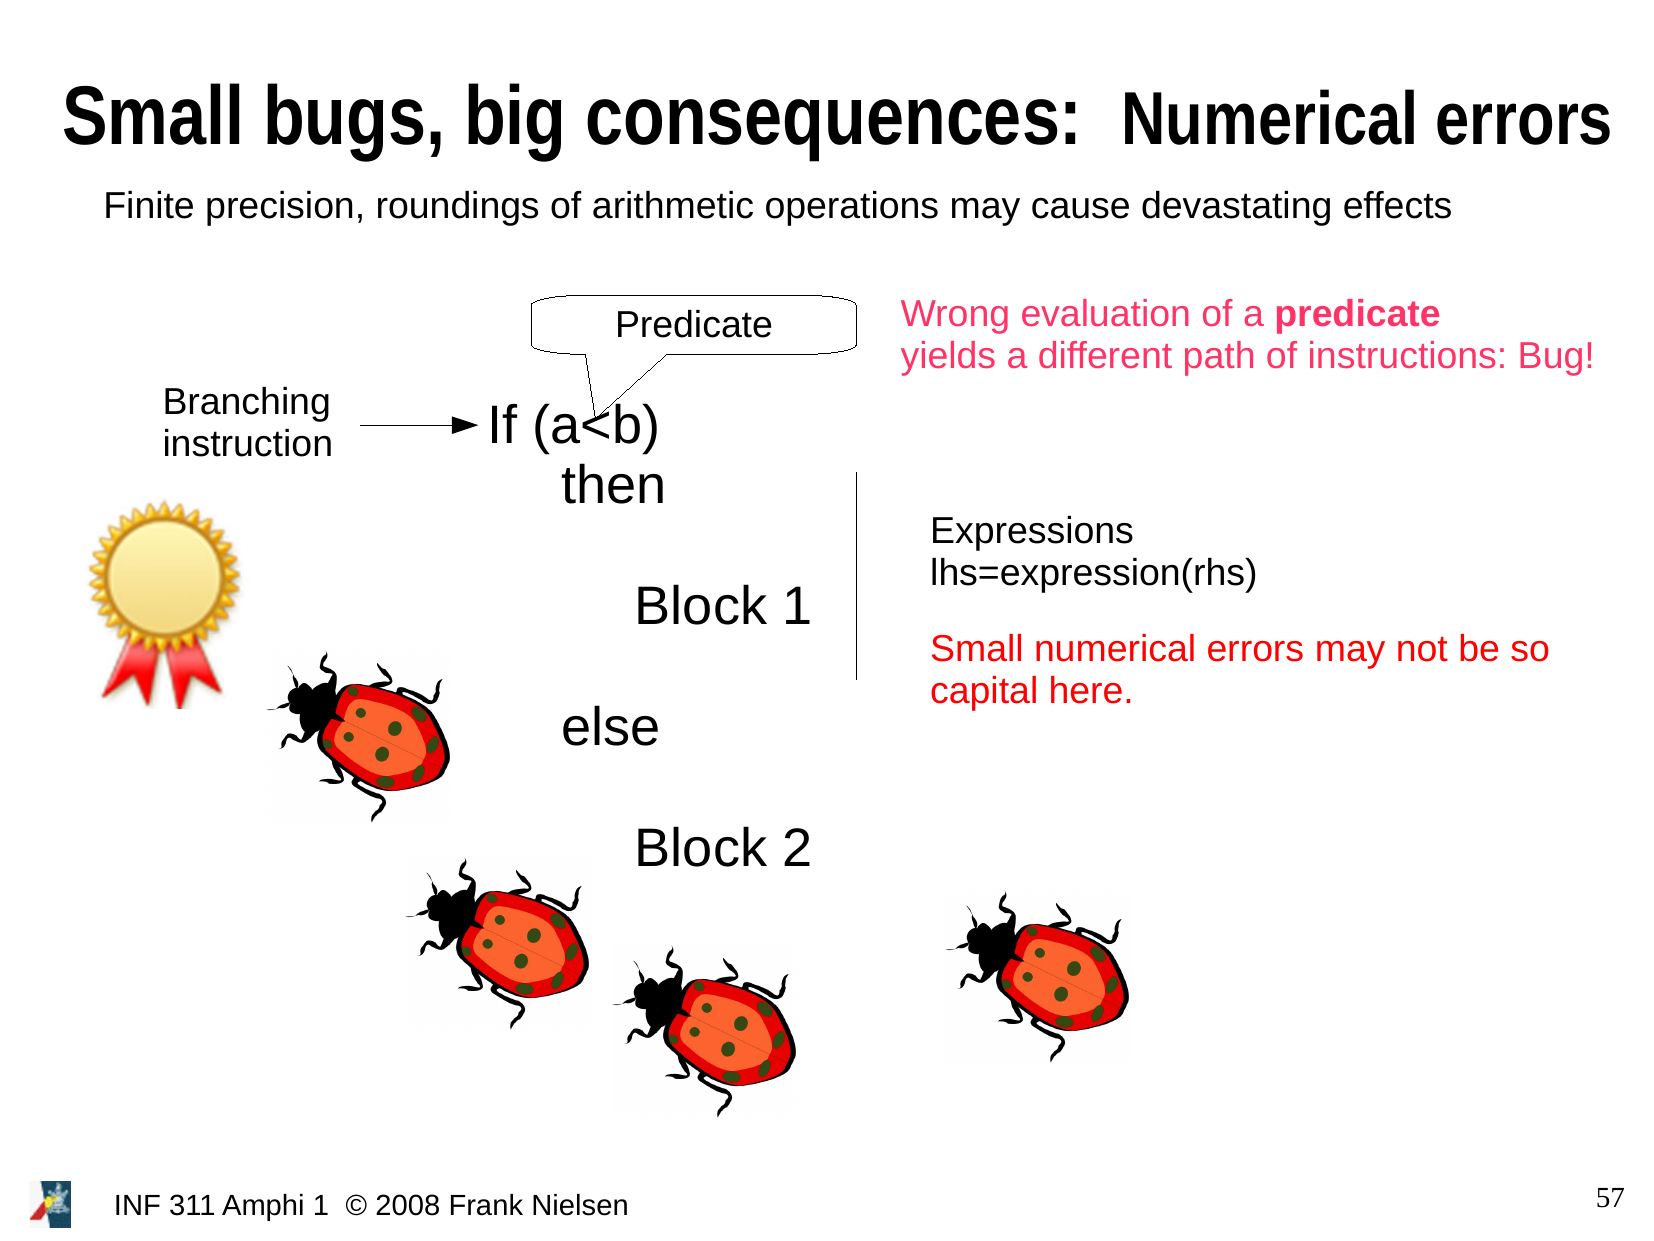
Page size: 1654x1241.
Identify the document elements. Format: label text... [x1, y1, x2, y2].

text_box Small bugs, big consequences: Numerical errors [47, 59, 1629, 170]
picture [944, 889, 1131, 1063]
text_box Wrong evaluation of a predicate yields a different path of instructions: Bug! [885, 284, 1609, 386]
text_box [1029, 630, 1060, 696]
picture [404, 856, 591, 1030]
text_box Branching instruction [147, 373, 348, 473]
text_box Expressions lhs=expression(rhs) [915, 501, 1273, 620]
picture [29, 1181, 71, 1228]
picture [611, 944, 798, 1119]
text_box Small numerical errors may not be so capital here. [915, 620, 1565, 719]
text_box If (a<b) then Block 1 else Block 2 [472, 386, 828, 868]
text_box Predicate [531, 295, 857, 419]
text_box Finite precision, roundings of arithmetic operations may cause devastating effects [88, 177, 1468, 235]
picture [55, 498, 452, 823]
